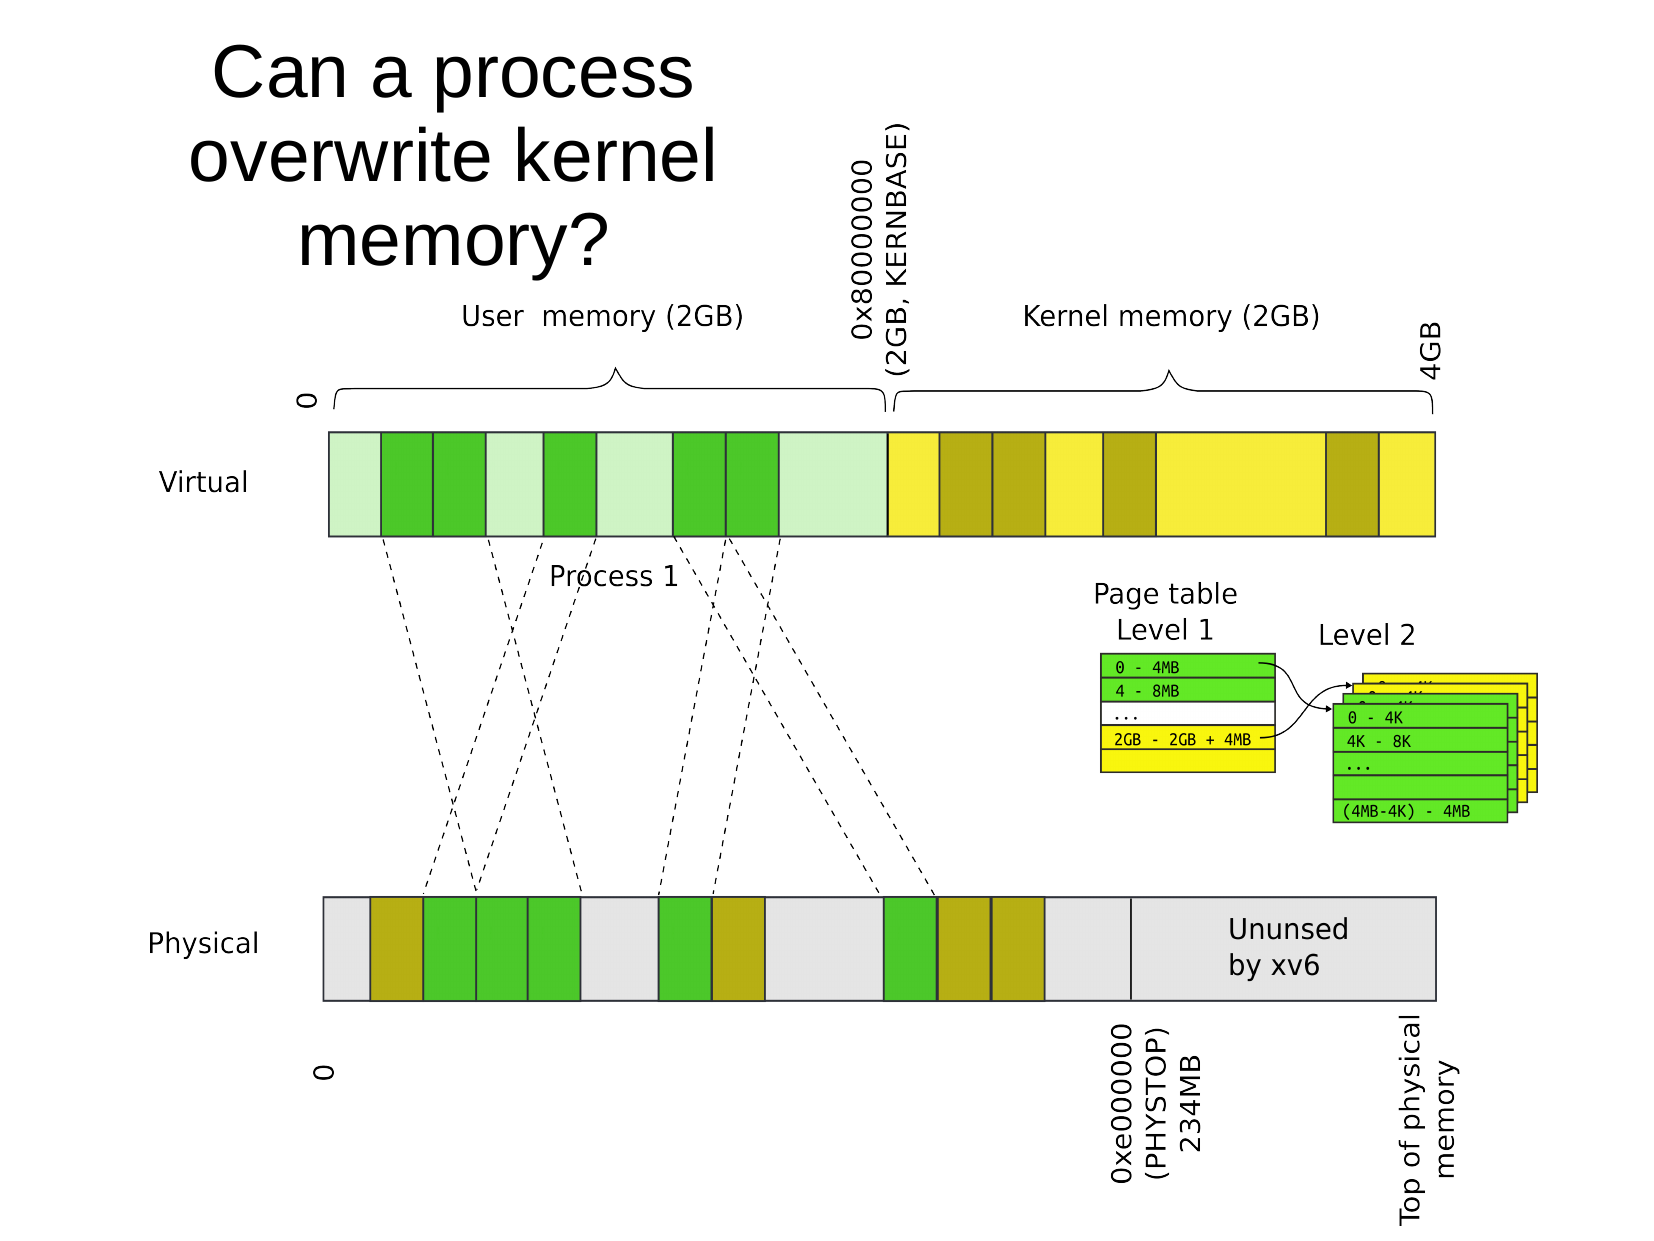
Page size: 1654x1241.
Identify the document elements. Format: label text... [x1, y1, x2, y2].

picture [150, 124, 1538, 1226]
title Can a process overwrite kernel memory? [82, 29, 826, 282]
